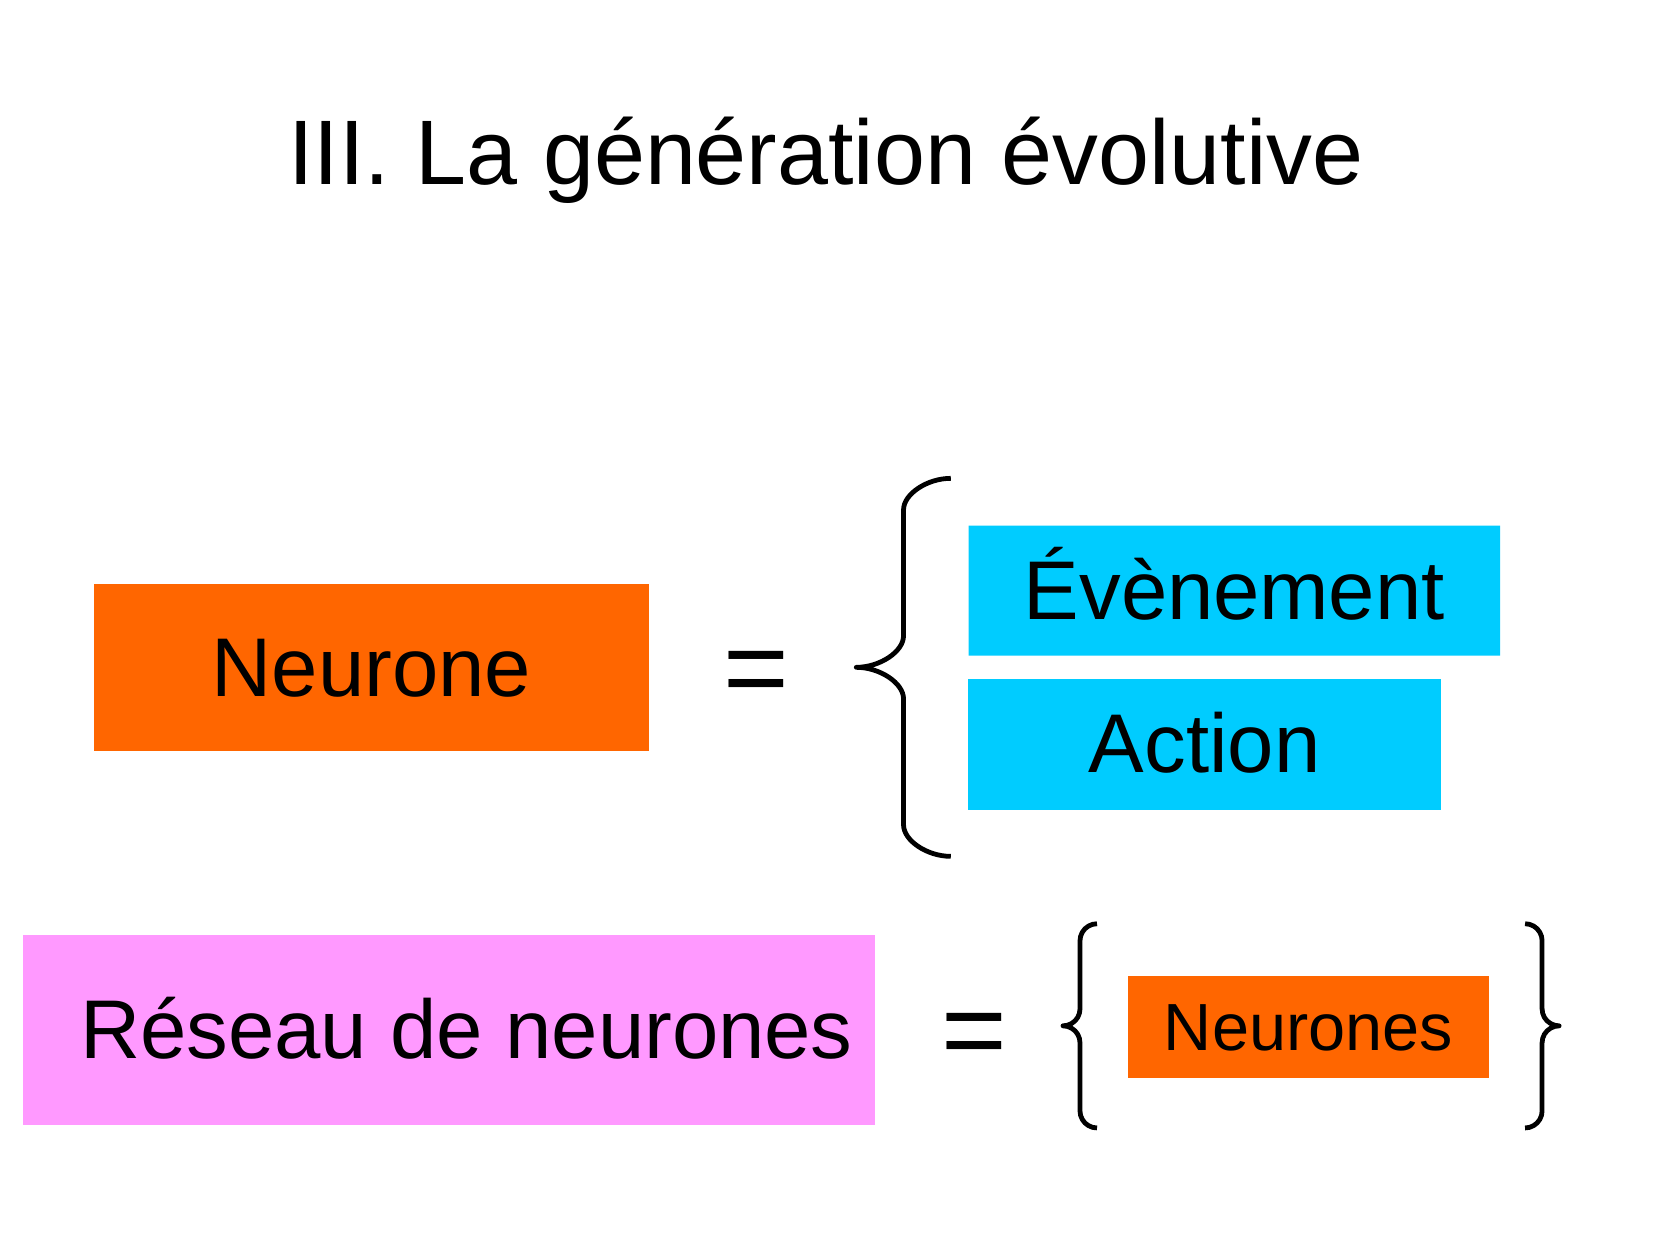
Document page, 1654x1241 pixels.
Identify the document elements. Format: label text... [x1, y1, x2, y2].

text_box Action [968, 679, 1441, 810]
text_box = [927, 959, 1023, 1101]
text_box Réseau de neurones [23, 935, 875, 1125]
text_box = [708, 597, 805, 739]
title III. La génération évolutive [82, 49, 1571, 257]
text_box Neurones [1128, 976, 1489, 1078]
text_box Évènement [968, 525, 1501, 656]
text_box Neurone [94, 584, 649, 751]
